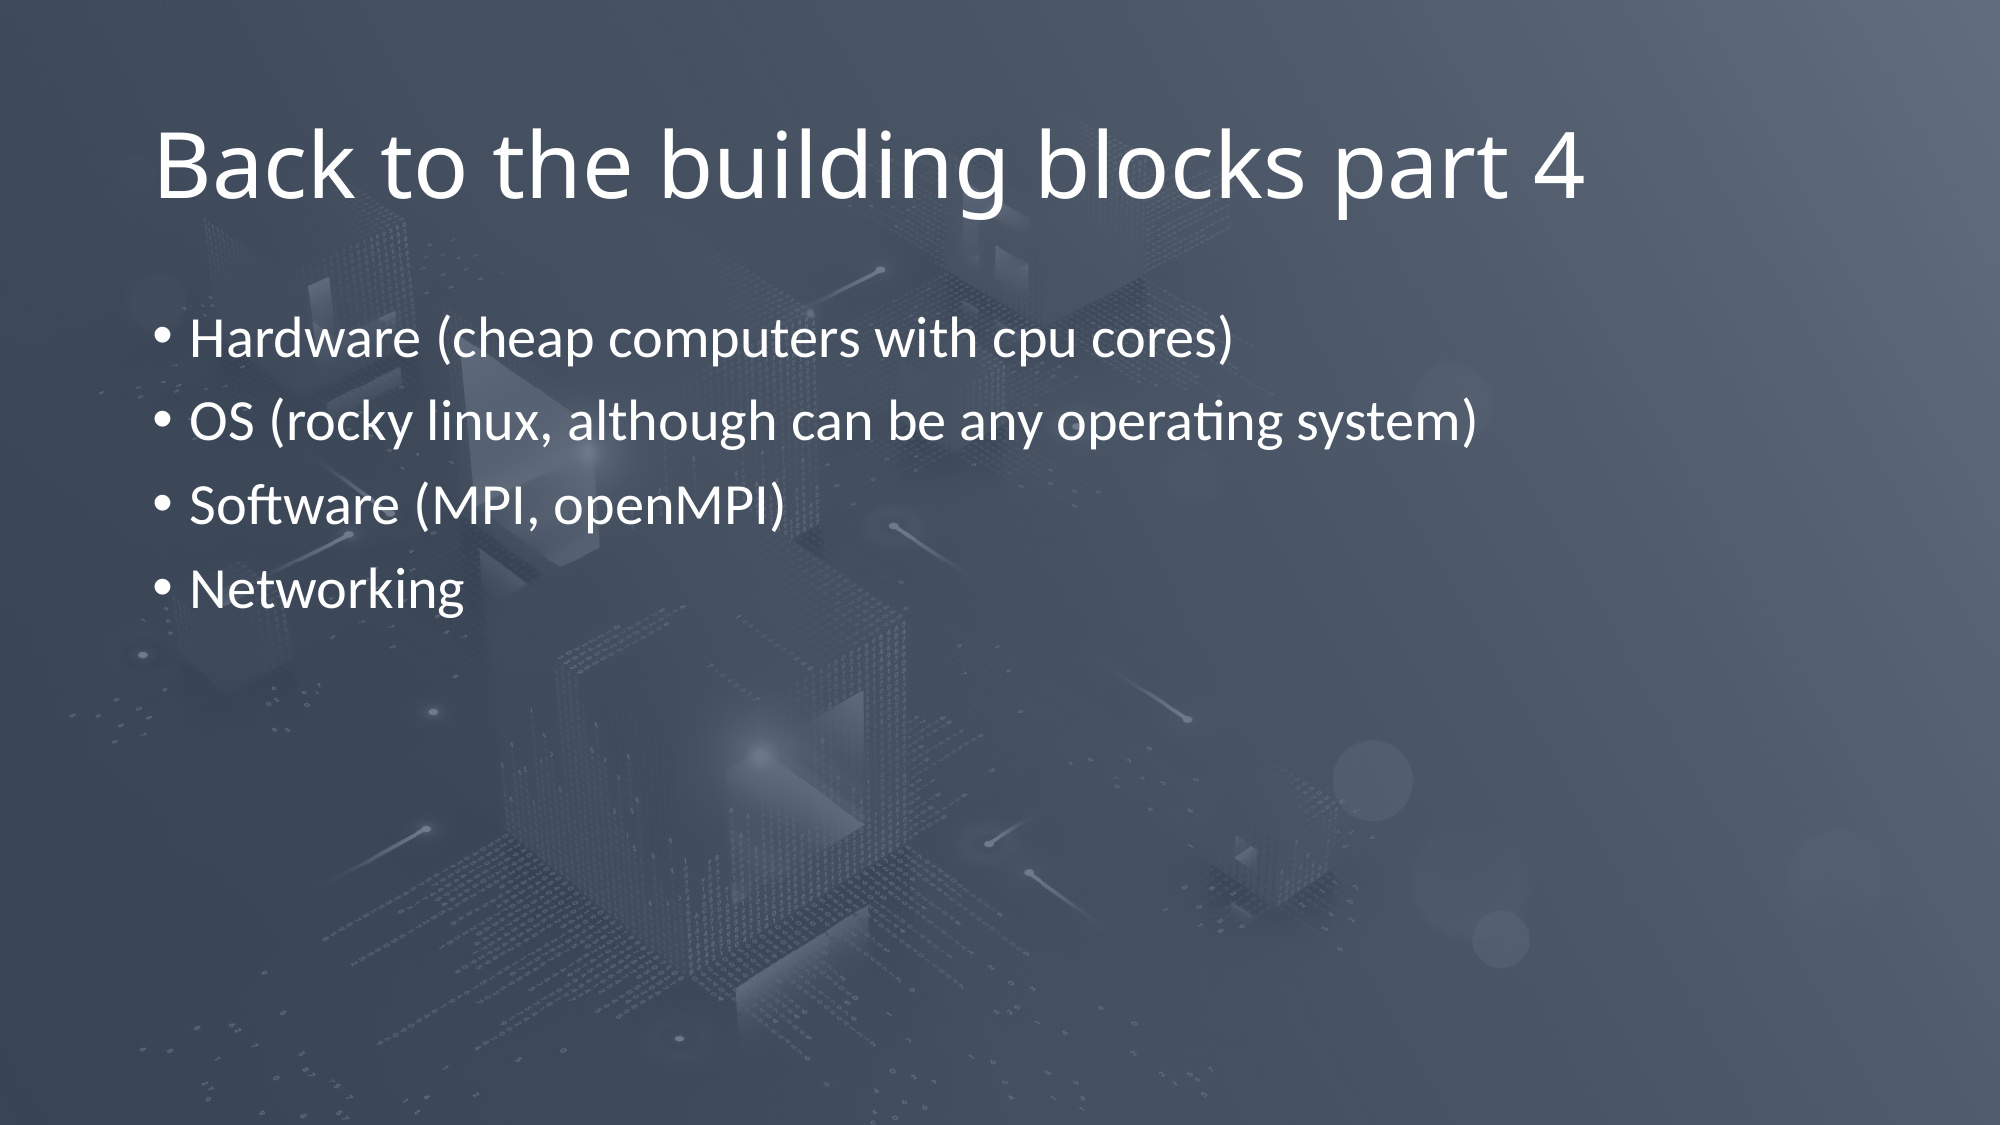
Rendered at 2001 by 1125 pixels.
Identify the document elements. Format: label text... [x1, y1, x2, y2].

list Hardware (cheap computers with cpu cores) OS (rocky linux, although can be any operating system) Software (MPI, openMPI) Networking [137, 299, 1863, 1014]
picture [0, 0, 2000, 1125]
title Back to the building blocks part 4 [137, 59, 1863, 278]
